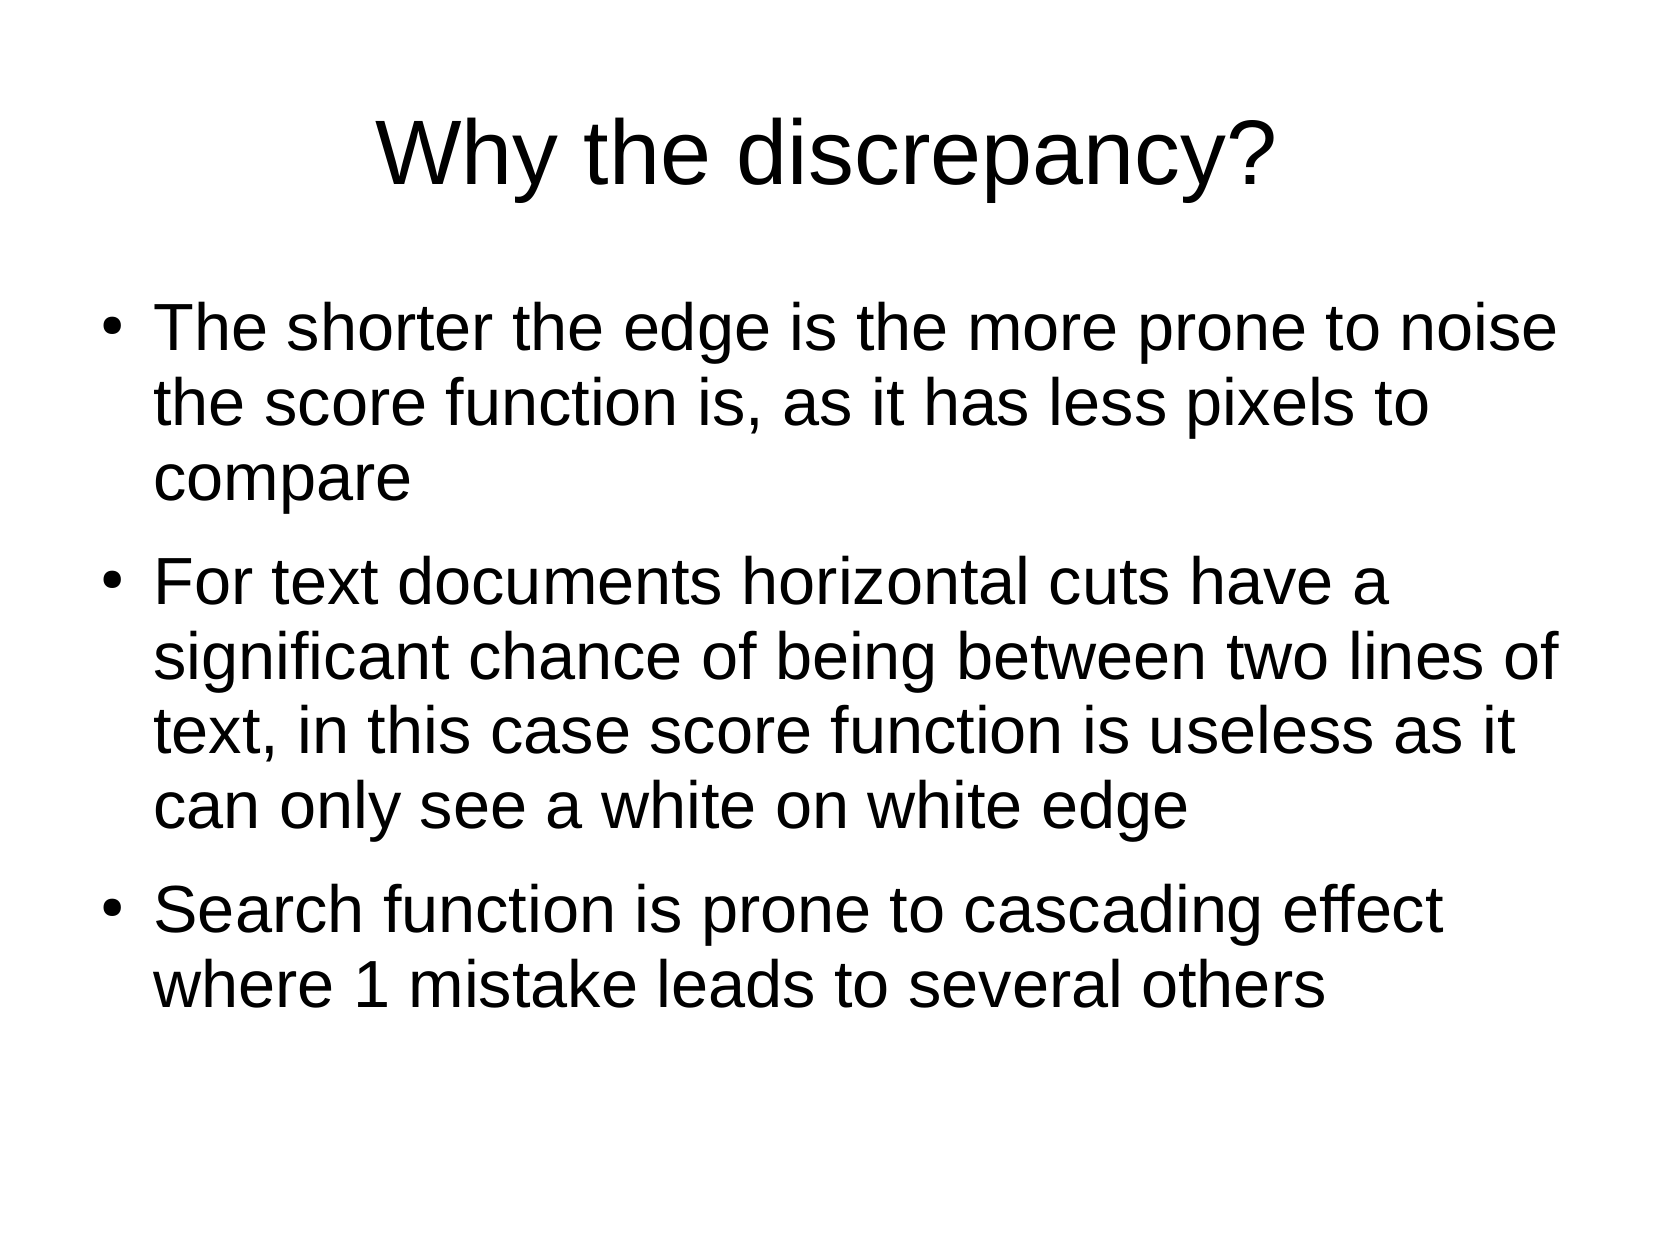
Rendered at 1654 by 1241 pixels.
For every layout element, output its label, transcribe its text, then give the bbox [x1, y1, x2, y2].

list The shorter the edge is the more prone to noise the score function is, as it has less pixels to compare For text documents horizontal cuts have a significant chance of being between two lines of text, in this case score function is useless as it can only see a white on white edge Search function is prone to cascading effect where 1 mistake leads to several others [82, 290, 1571, 1109]
title Why the discrepancy? [82, 49, 1571, 257]
